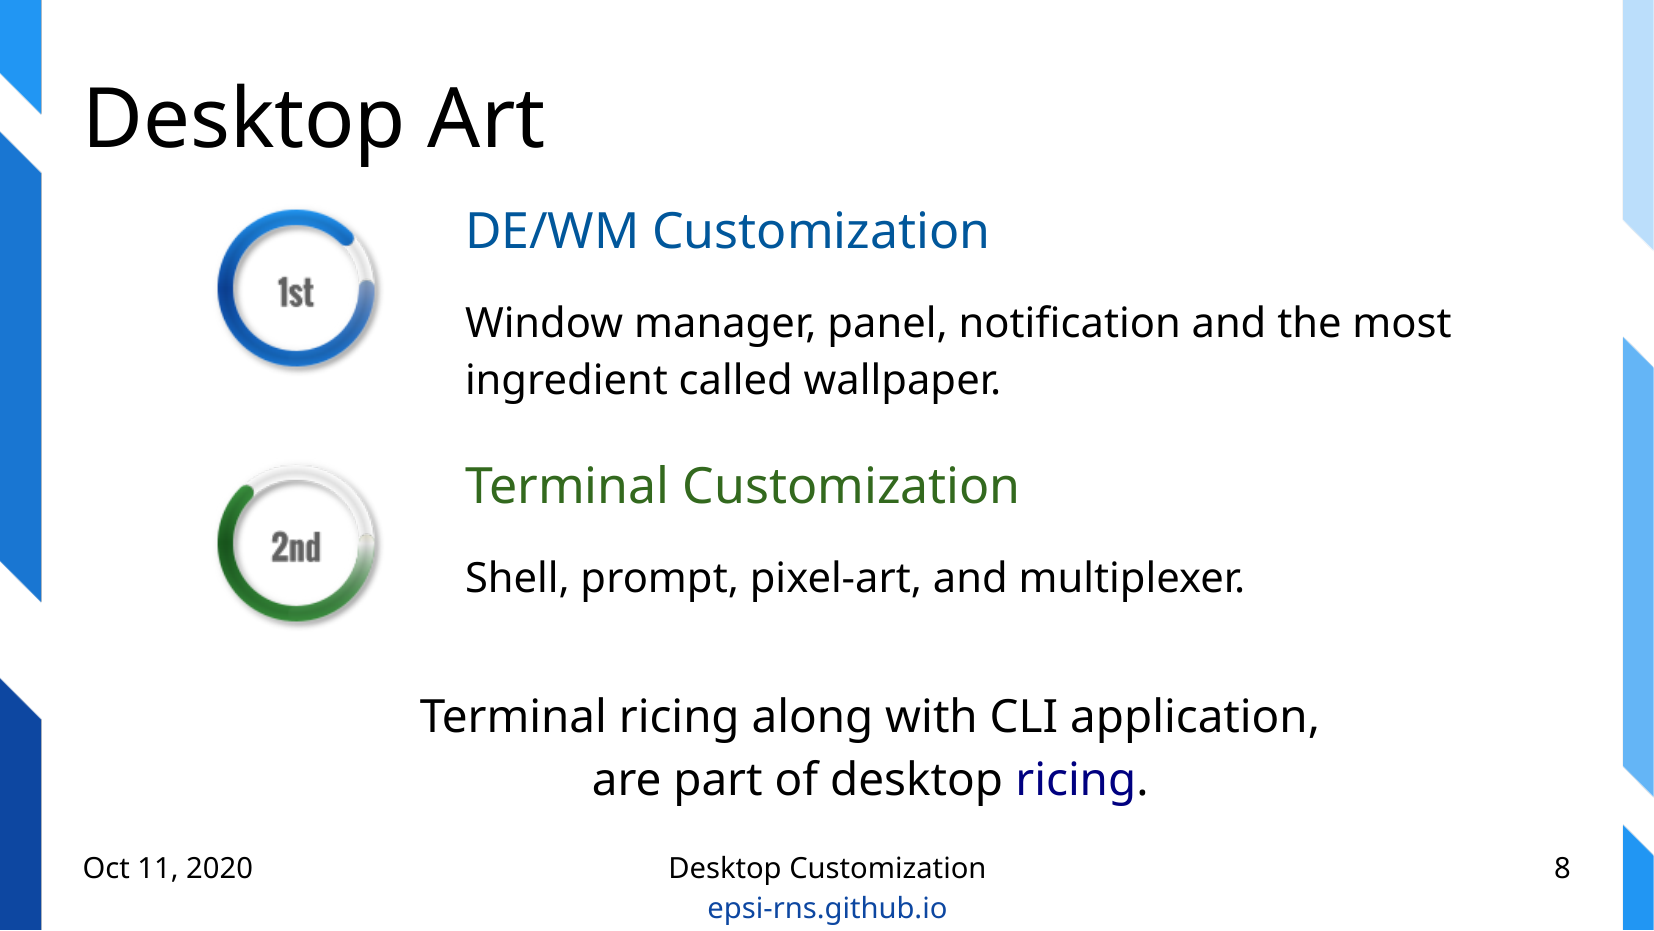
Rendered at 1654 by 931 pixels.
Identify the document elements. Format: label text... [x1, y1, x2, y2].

picture [0, 0, 1654, 930]
text_box Terminal ricing along with CLI application, are part of desktop ricing. [405, 676, 1238, 806]
list DE/WM Customization Window manager, panel, notification and the most ingredient called wallpaper. [465, 195, 1571, 450]
title Desktop Art [82, 37, 1571, 193]
list Terminal Customization Shell, prompt, pixel-art, and multiplexer. [465, 450, 1571, 708]
